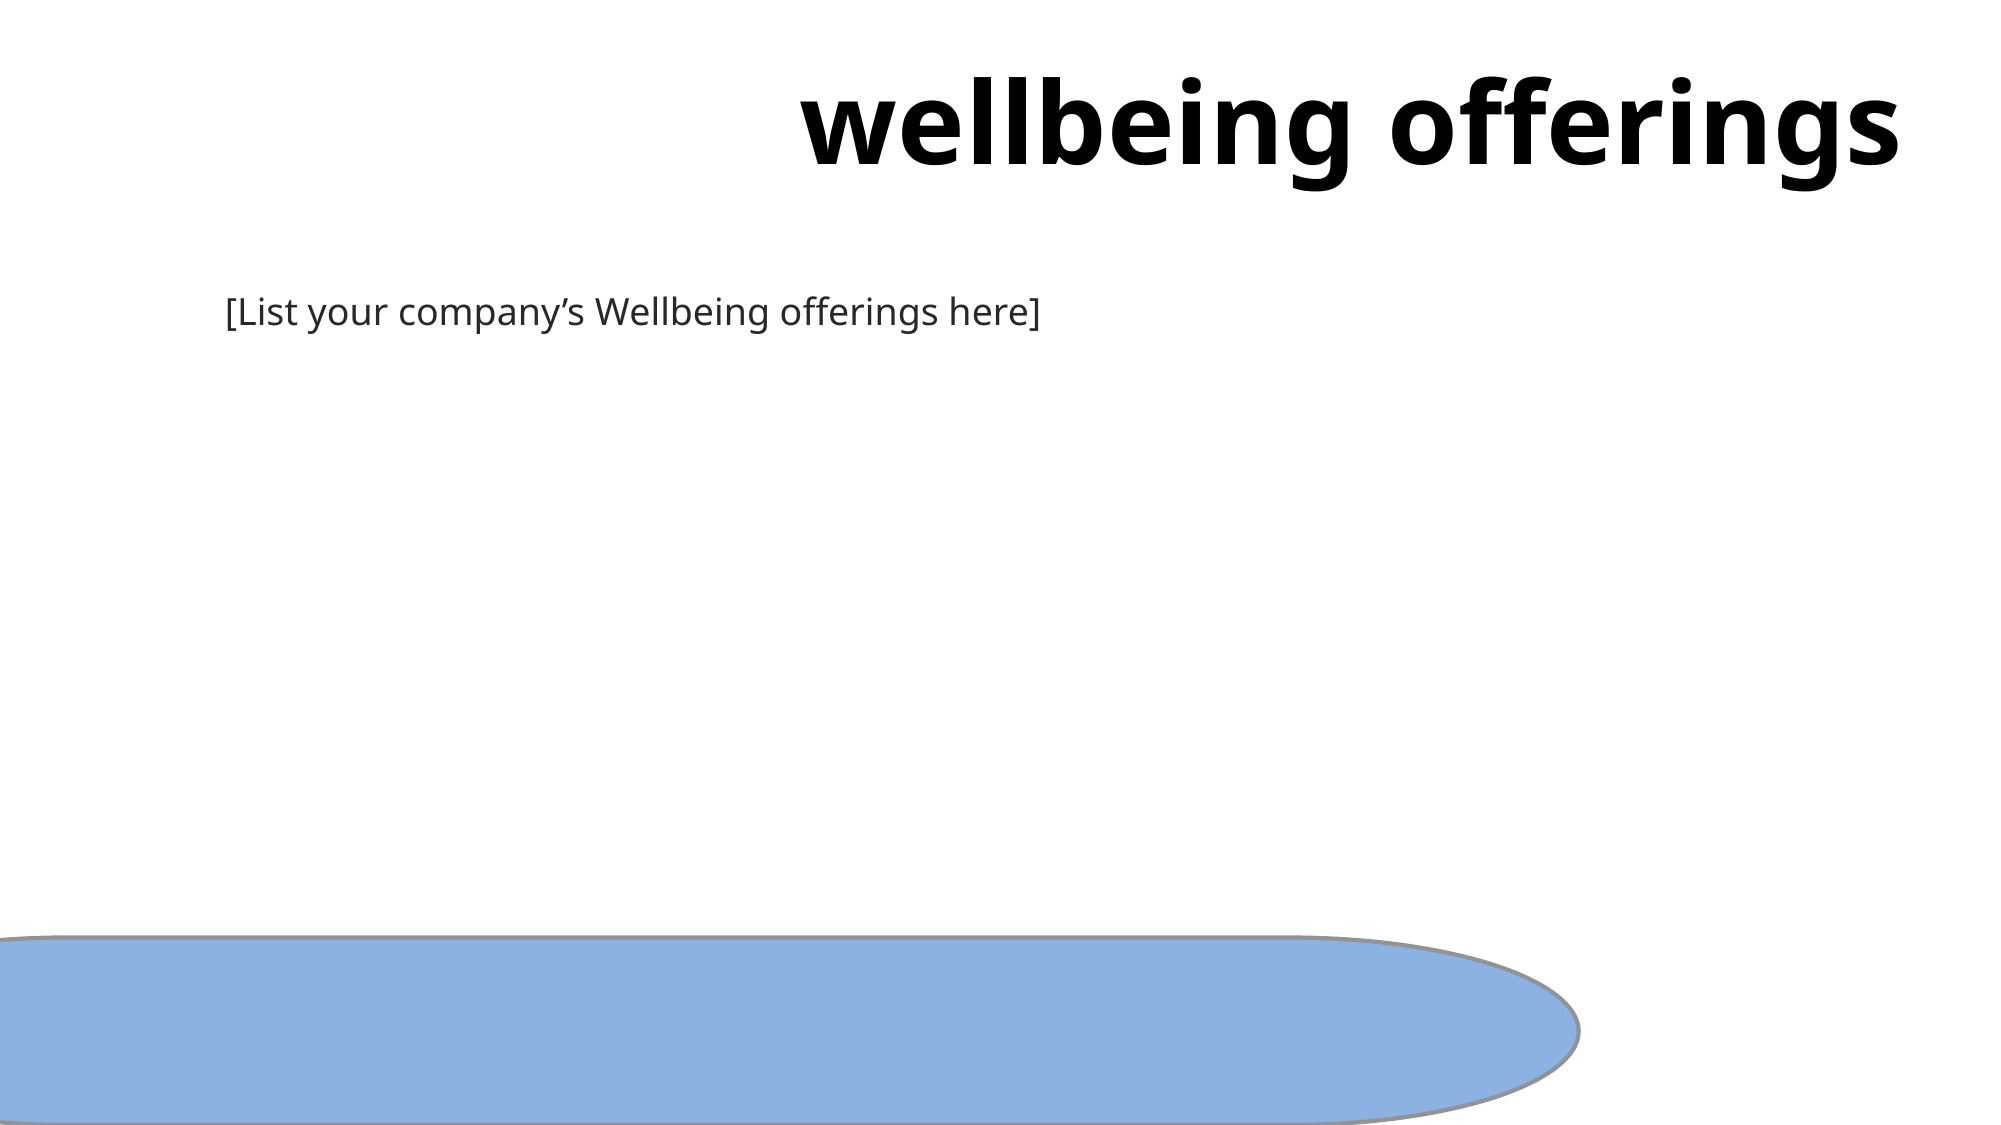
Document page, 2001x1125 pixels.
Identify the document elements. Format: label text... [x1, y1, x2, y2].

text_box wellbeing offerings [1796, 114, 1821, 152]
text_box [0, 937, 1579, 1125]
text_box wellbeing offerings [798, 72, 2000, 188]
text_box wellbeing offerings [1307, 114, 1332, 152]
text_box [List your company’s Wellbeing offerings here] [210, 280, 1057, 341]
